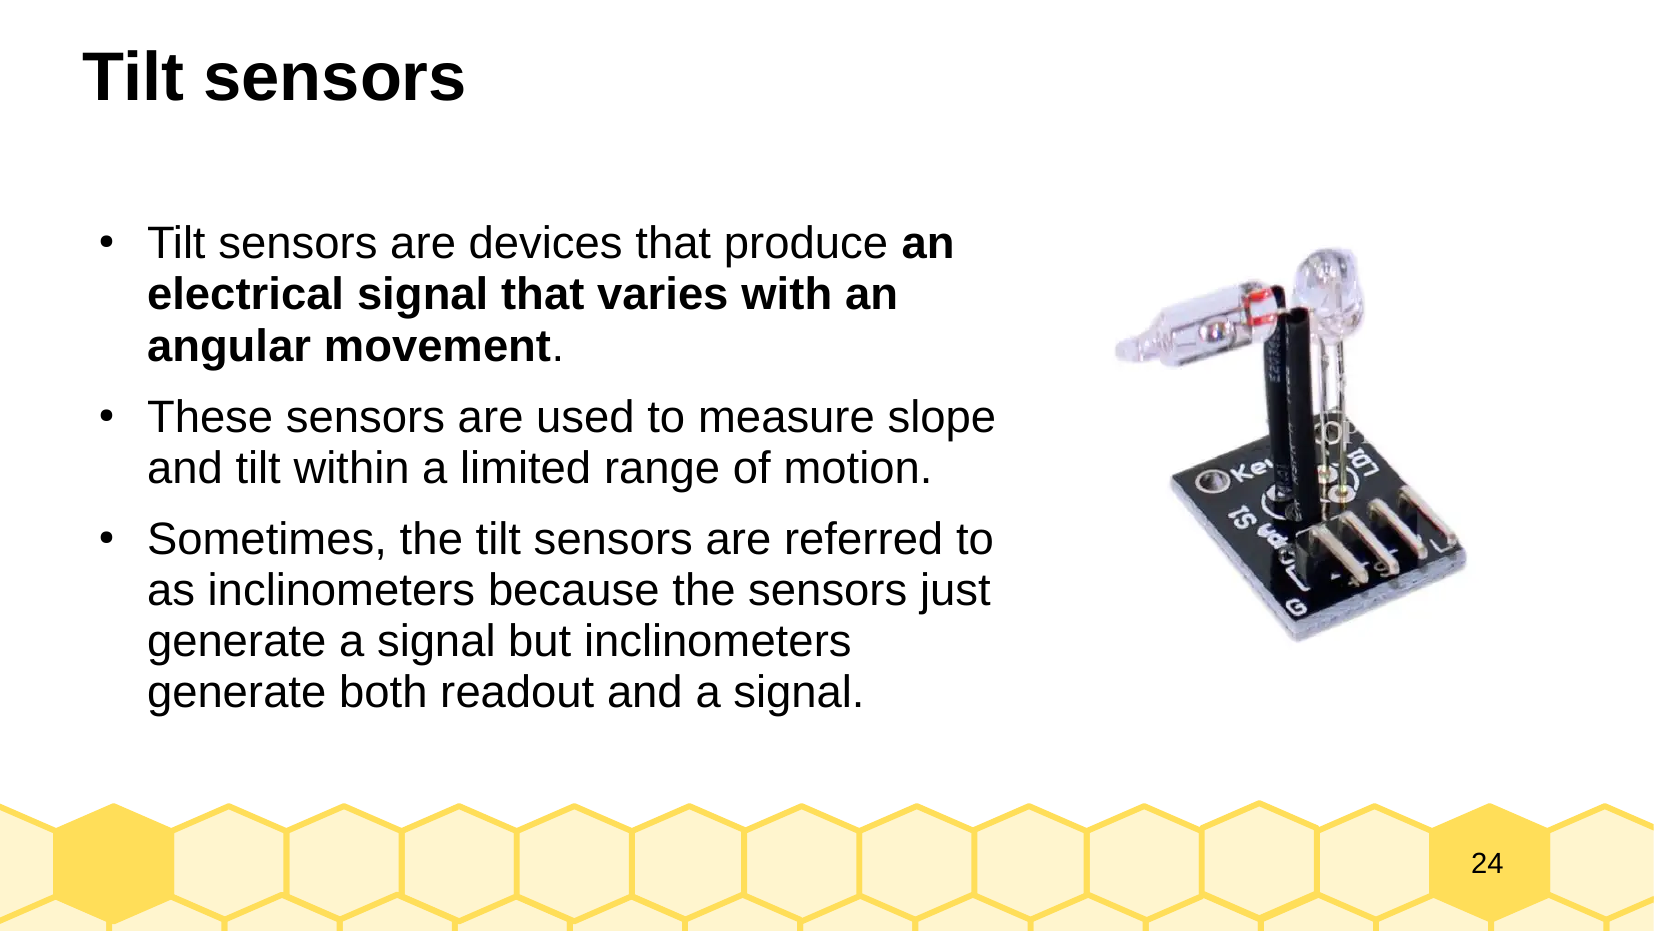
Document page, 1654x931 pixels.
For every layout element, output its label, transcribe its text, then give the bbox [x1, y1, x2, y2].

picture [1093, 192, 1501, 676]
list Tilt sensors are devices that produce an electrical signal that varies with an angular movement. These sensors are used to measure slope and tilt within a limited range of motion. Sometimes, the tilt sensors are referred to as inclinometers because the sensors just generate a signal but inclinometers generate both readout and a signal. [82, 217, 1013, 758]
title Tilt sensors [82, 37, 1571, 193]
